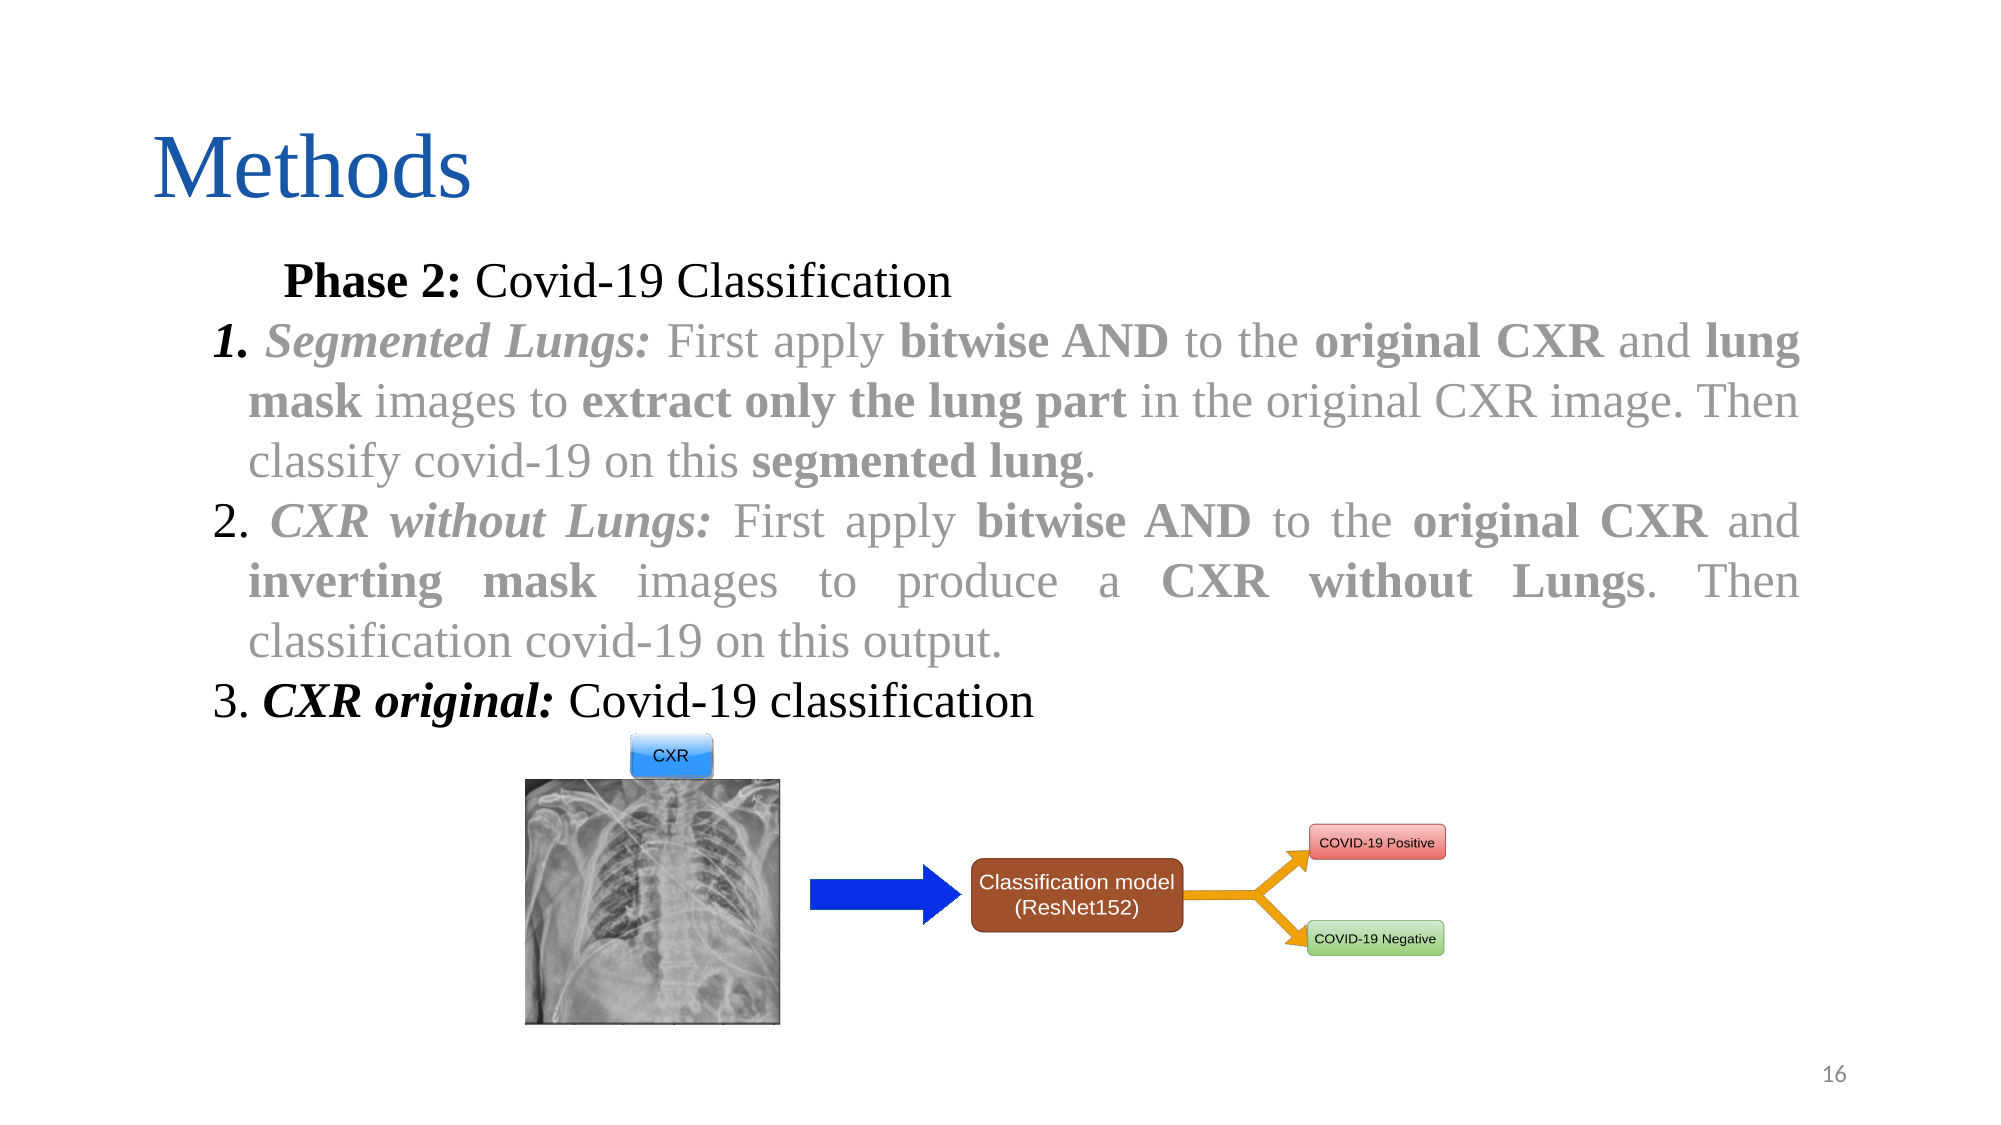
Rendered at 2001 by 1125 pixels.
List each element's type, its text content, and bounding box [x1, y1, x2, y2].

text_box Methods [137, 59, 1862, 277]
picture [525, 725, 783, 1025]
text_box <number> [1412, 1042, 1862, 1103]
text_box [810, 864, 962, 925]
list Phase 2: Covid-19 Classification Segmented Lungs: First apply bitwise AND to the original CXR and lung mask images to extract only the lung part in the original CXR image. Then classify covid-19 on this segmented lung. CXR without Lungs: First apply bitwise AND to the original CXR and inverting mask images to produce a CXR without Lungs. Then classification covid-19 on this output. CXR original: Covid-19 classification [212, 247, 1801, 901]
picture [962, 815, 1456, 965]
